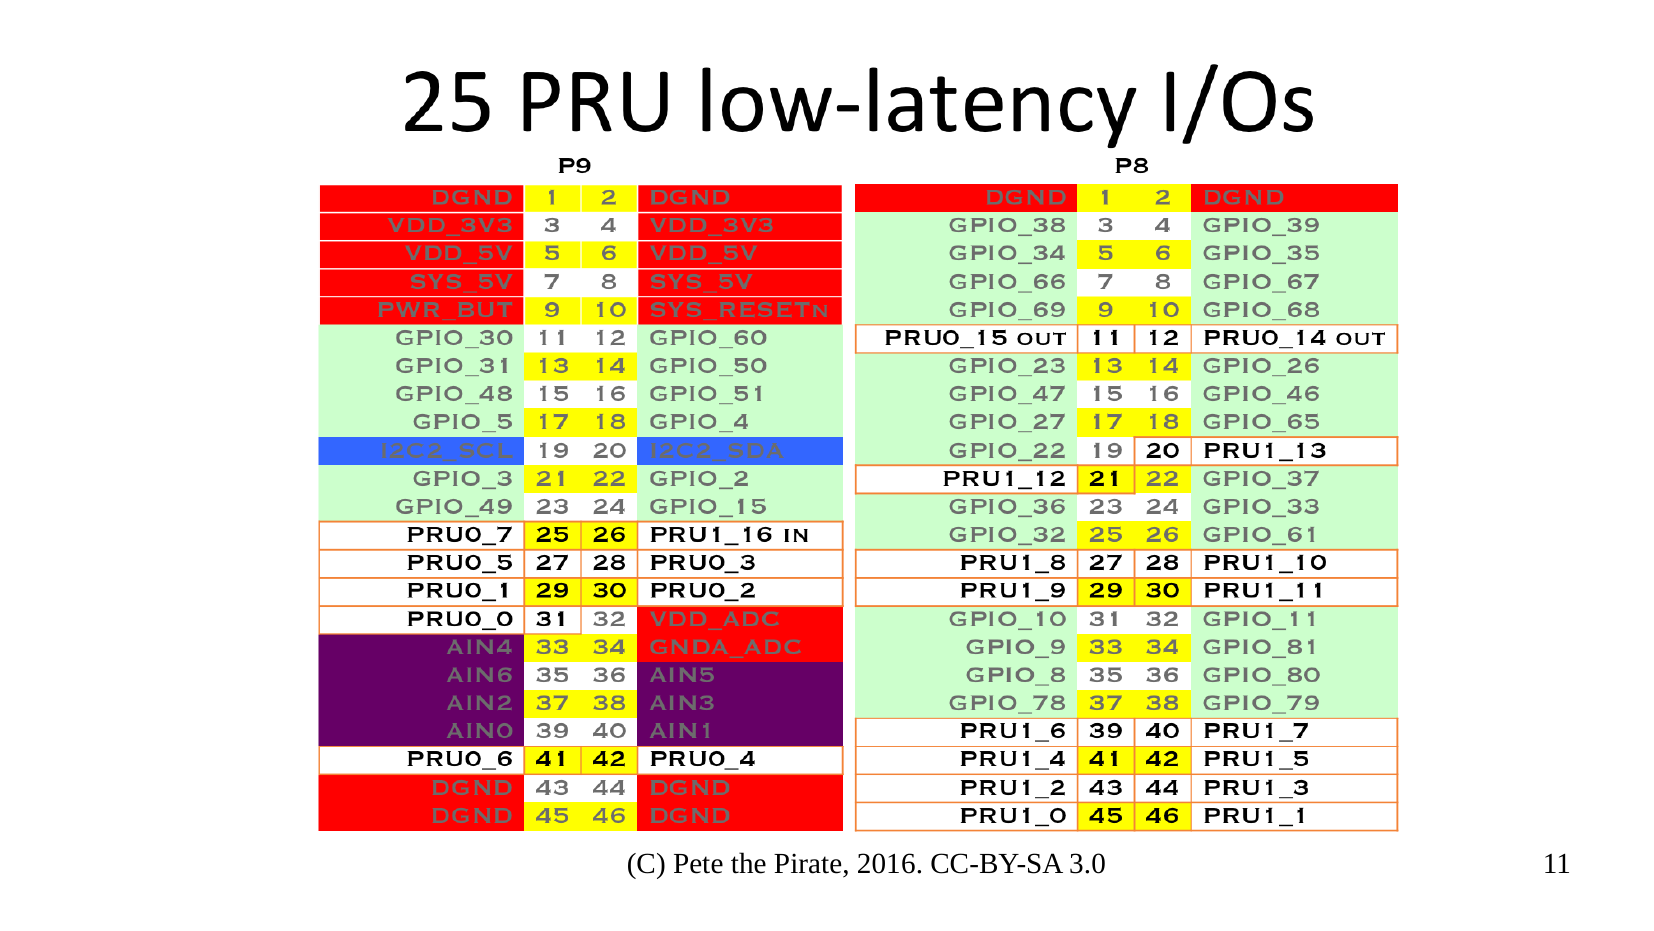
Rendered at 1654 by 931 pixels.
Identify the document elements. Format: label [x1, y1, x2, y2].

picture [295, 5, 1418, 848]
